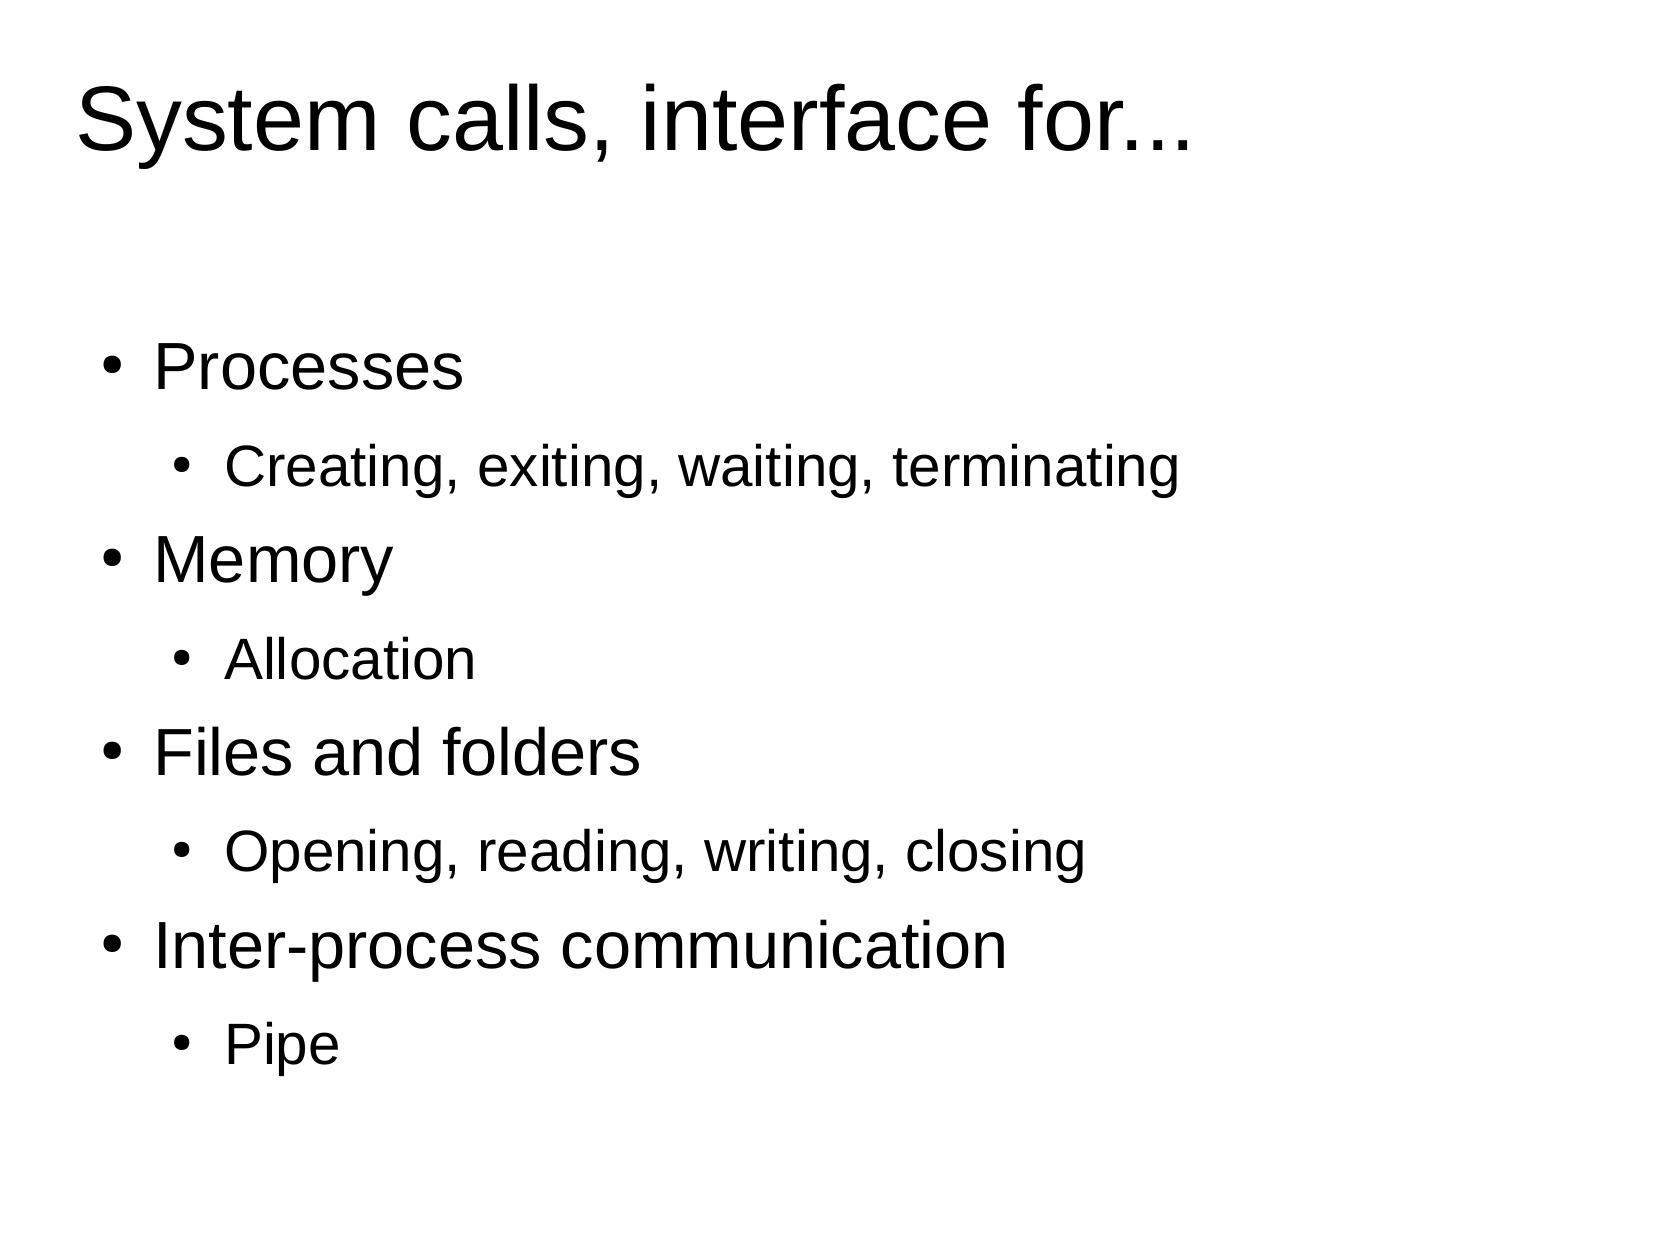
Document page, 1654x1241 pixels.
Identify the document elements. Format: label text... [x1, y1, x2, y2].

title System calls, interface for... [75, 49, 1351, 188]
list Processes Creating, exiting, waiting, terminating Memory Allocation Files and folders Opening, reading, writing, closing Inter-process communication Pipe [82, 225, 1571, 1163]
